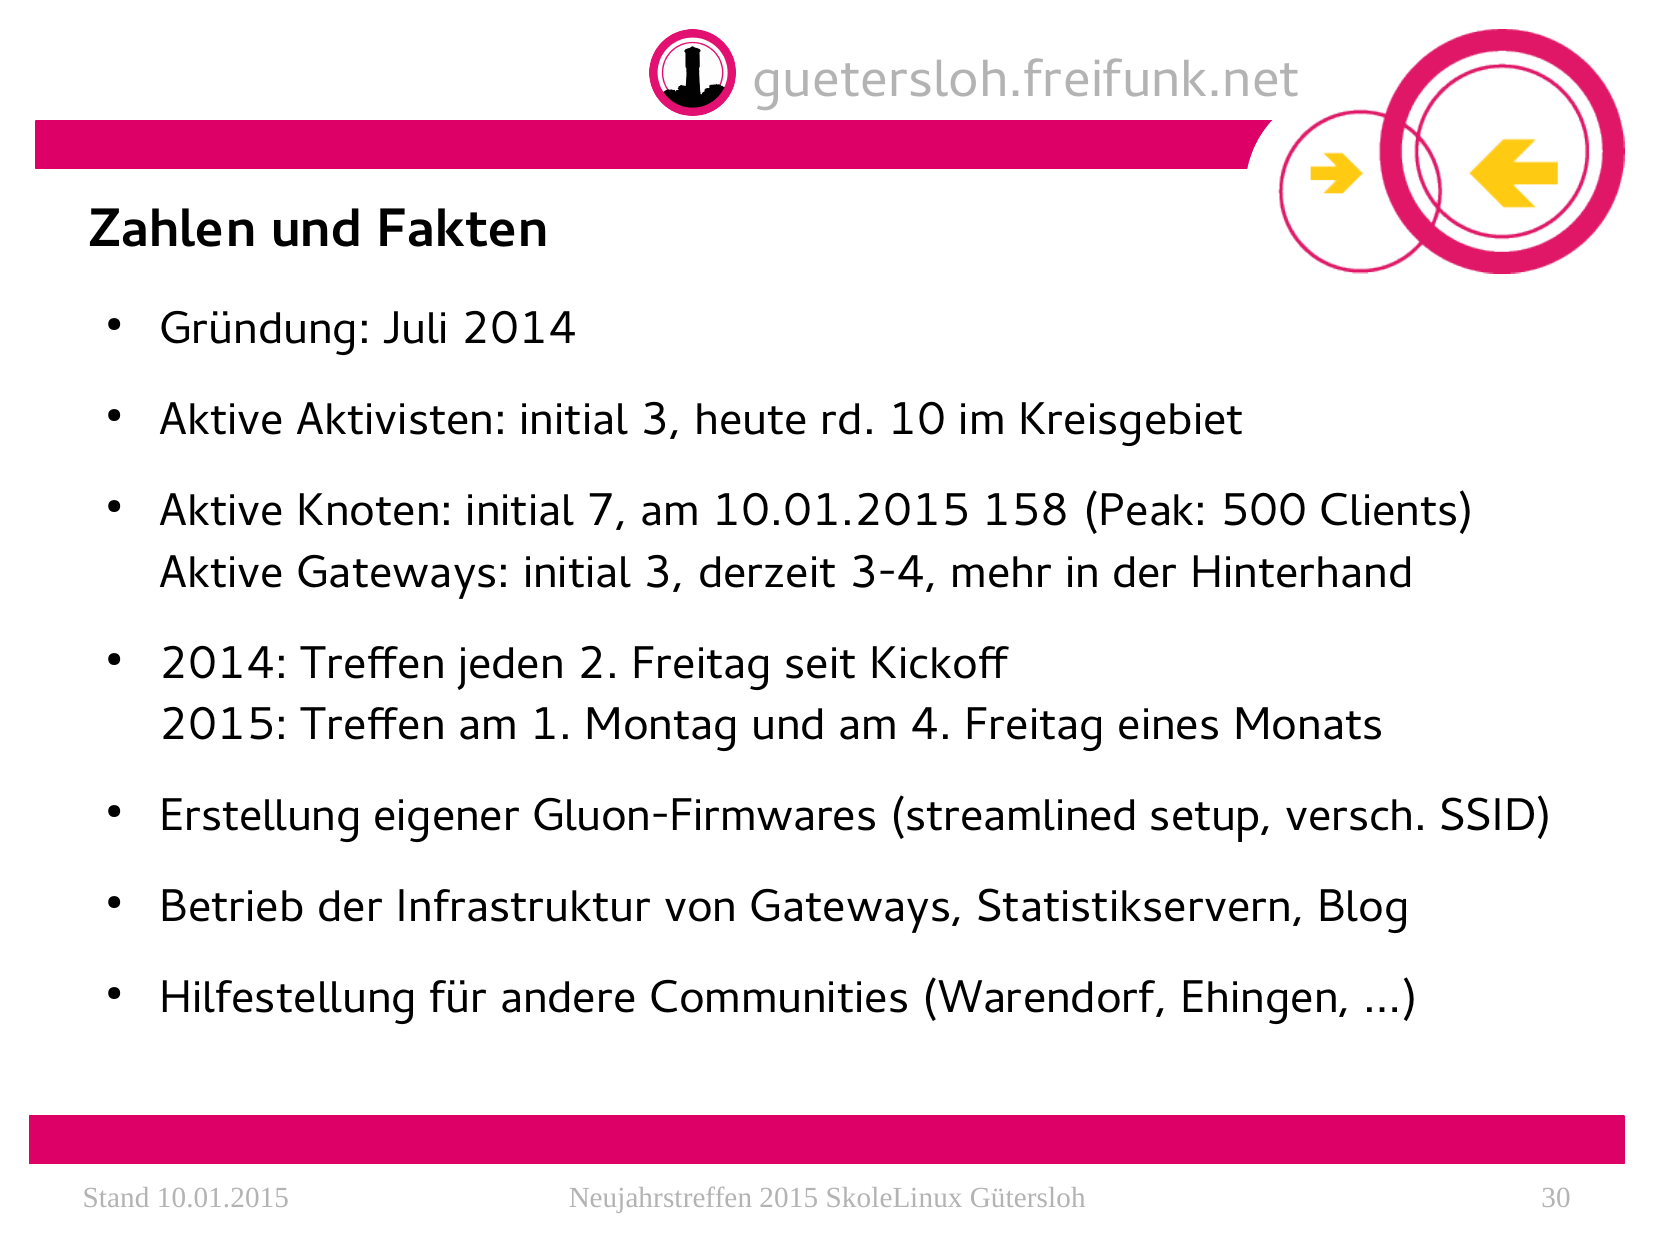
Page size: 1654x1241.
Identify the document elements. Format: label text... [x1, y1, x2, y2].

picture [1278, 29, 1625, 274]
list Gründung: Juli 2014 Aktive Aktivisten: initial 3, heute rd. 10 im Kreisgebiet Aktive Knoten: initial 7, am 10.01.2015 158 (Peak: 500 Clients) Aktive Gateways: initial 3, derzeit 3-4, mehr in der Hinterhand 2014: Treffen jeden 2. Freitag seit Kickoff 2015: Treffen am 1. Montag und am 4. Freitag eines Monats Erstellung eigener Gluon-Firmwares (streamlined setup, versch. SSID) Betrieb der Infrastruktur von Gateways, Statistikservern, Blog Hilfestellung für andere Communities (Warendorf, Ehingen, …) [88, 295, 1565, 1049]
picture [649, 29, 736, 116]
title Zahlen und Fakten [88, 196, 1123, 271]
